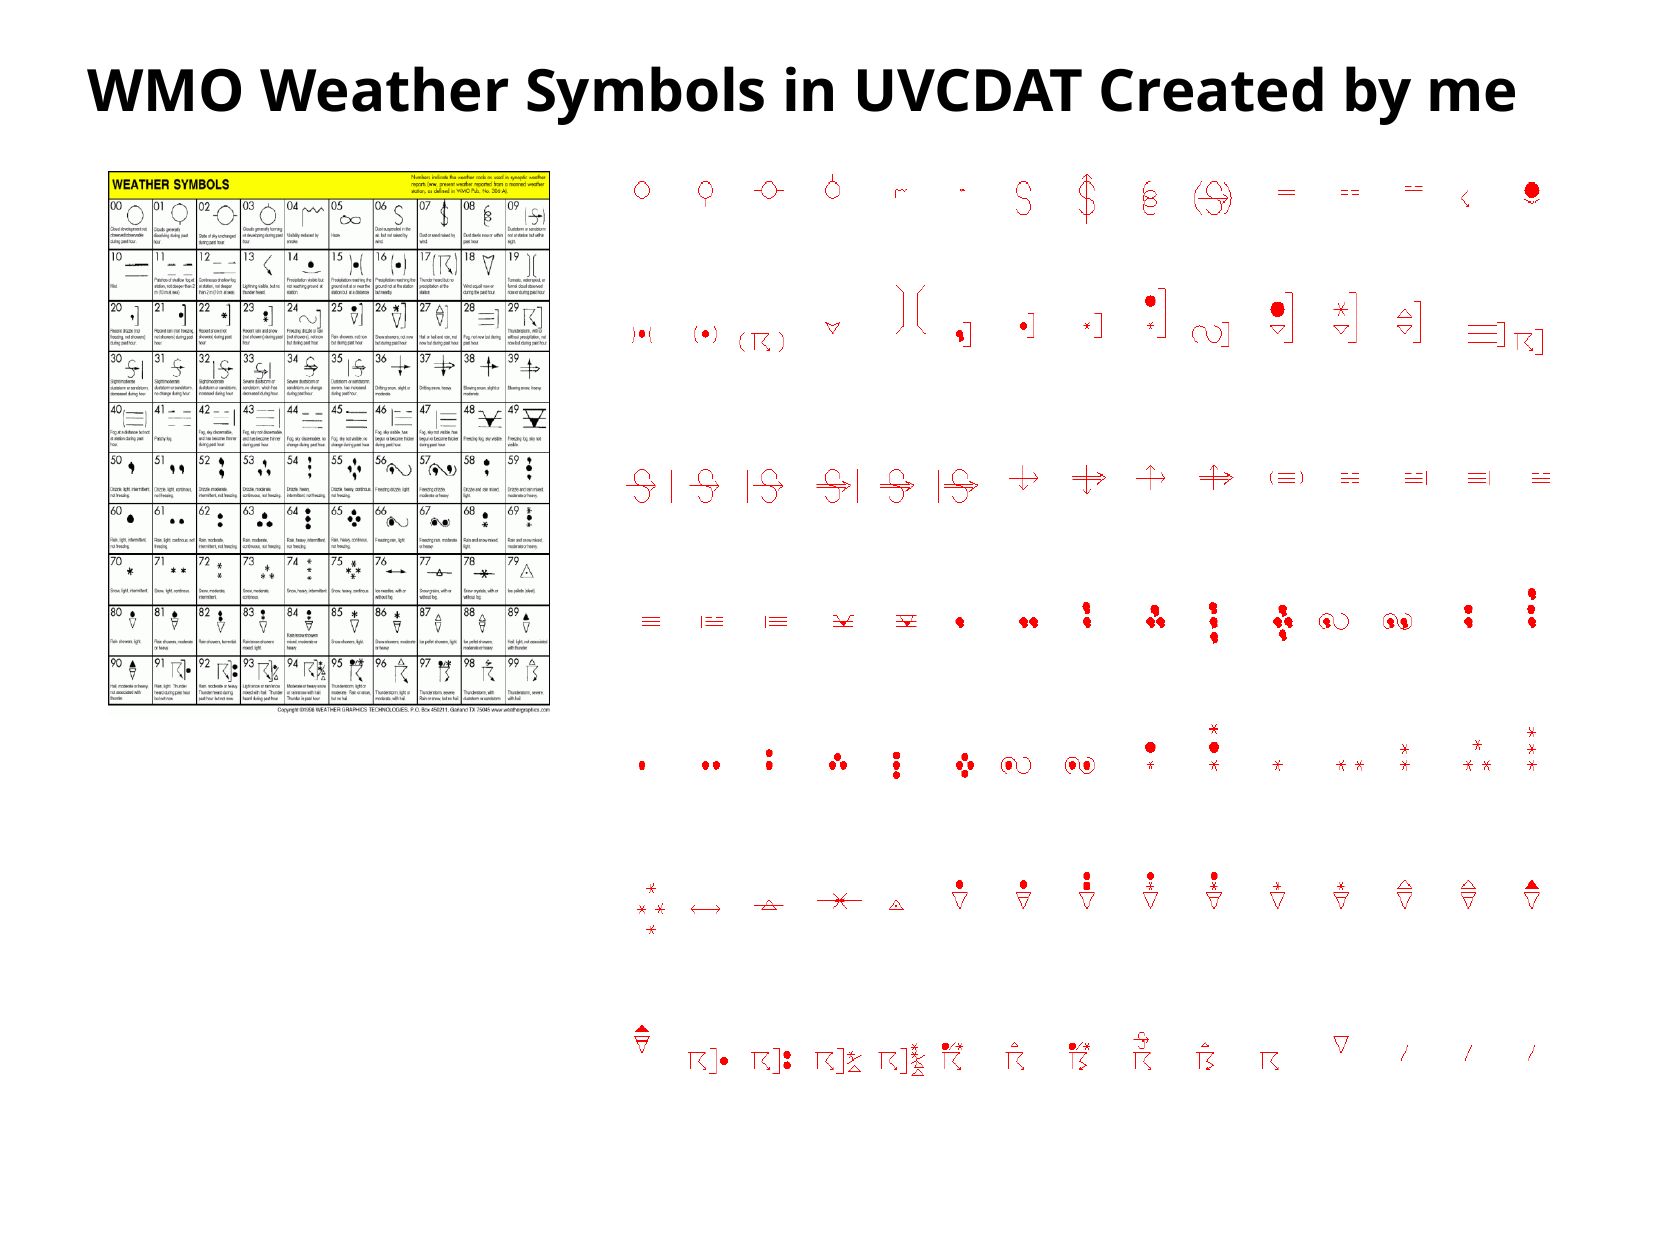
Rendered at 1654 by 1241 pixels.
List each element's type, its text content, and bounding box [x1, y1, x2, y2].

picture [578, 127, 1595, 1197]
picture [108, 171, 550, 715]
text_box WMO Weather Symbols in UVCDAT Created by me [11, 41, 1595, 127]
